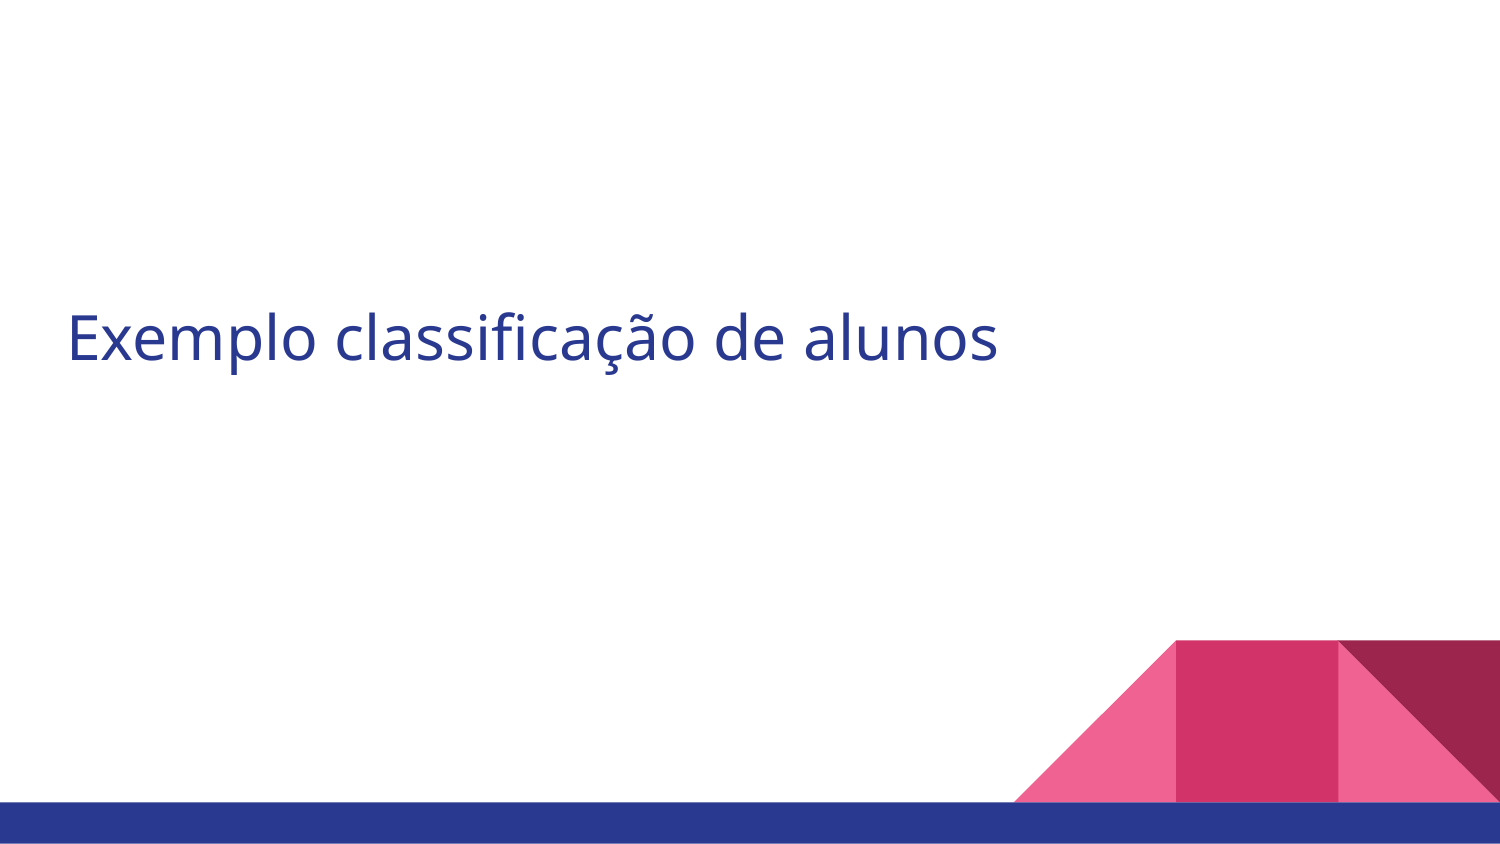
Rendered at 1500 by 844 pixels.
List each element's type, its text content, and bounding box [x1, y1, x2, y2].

title Exemplo classificação de alunos [51, 283, 1449, 383]
